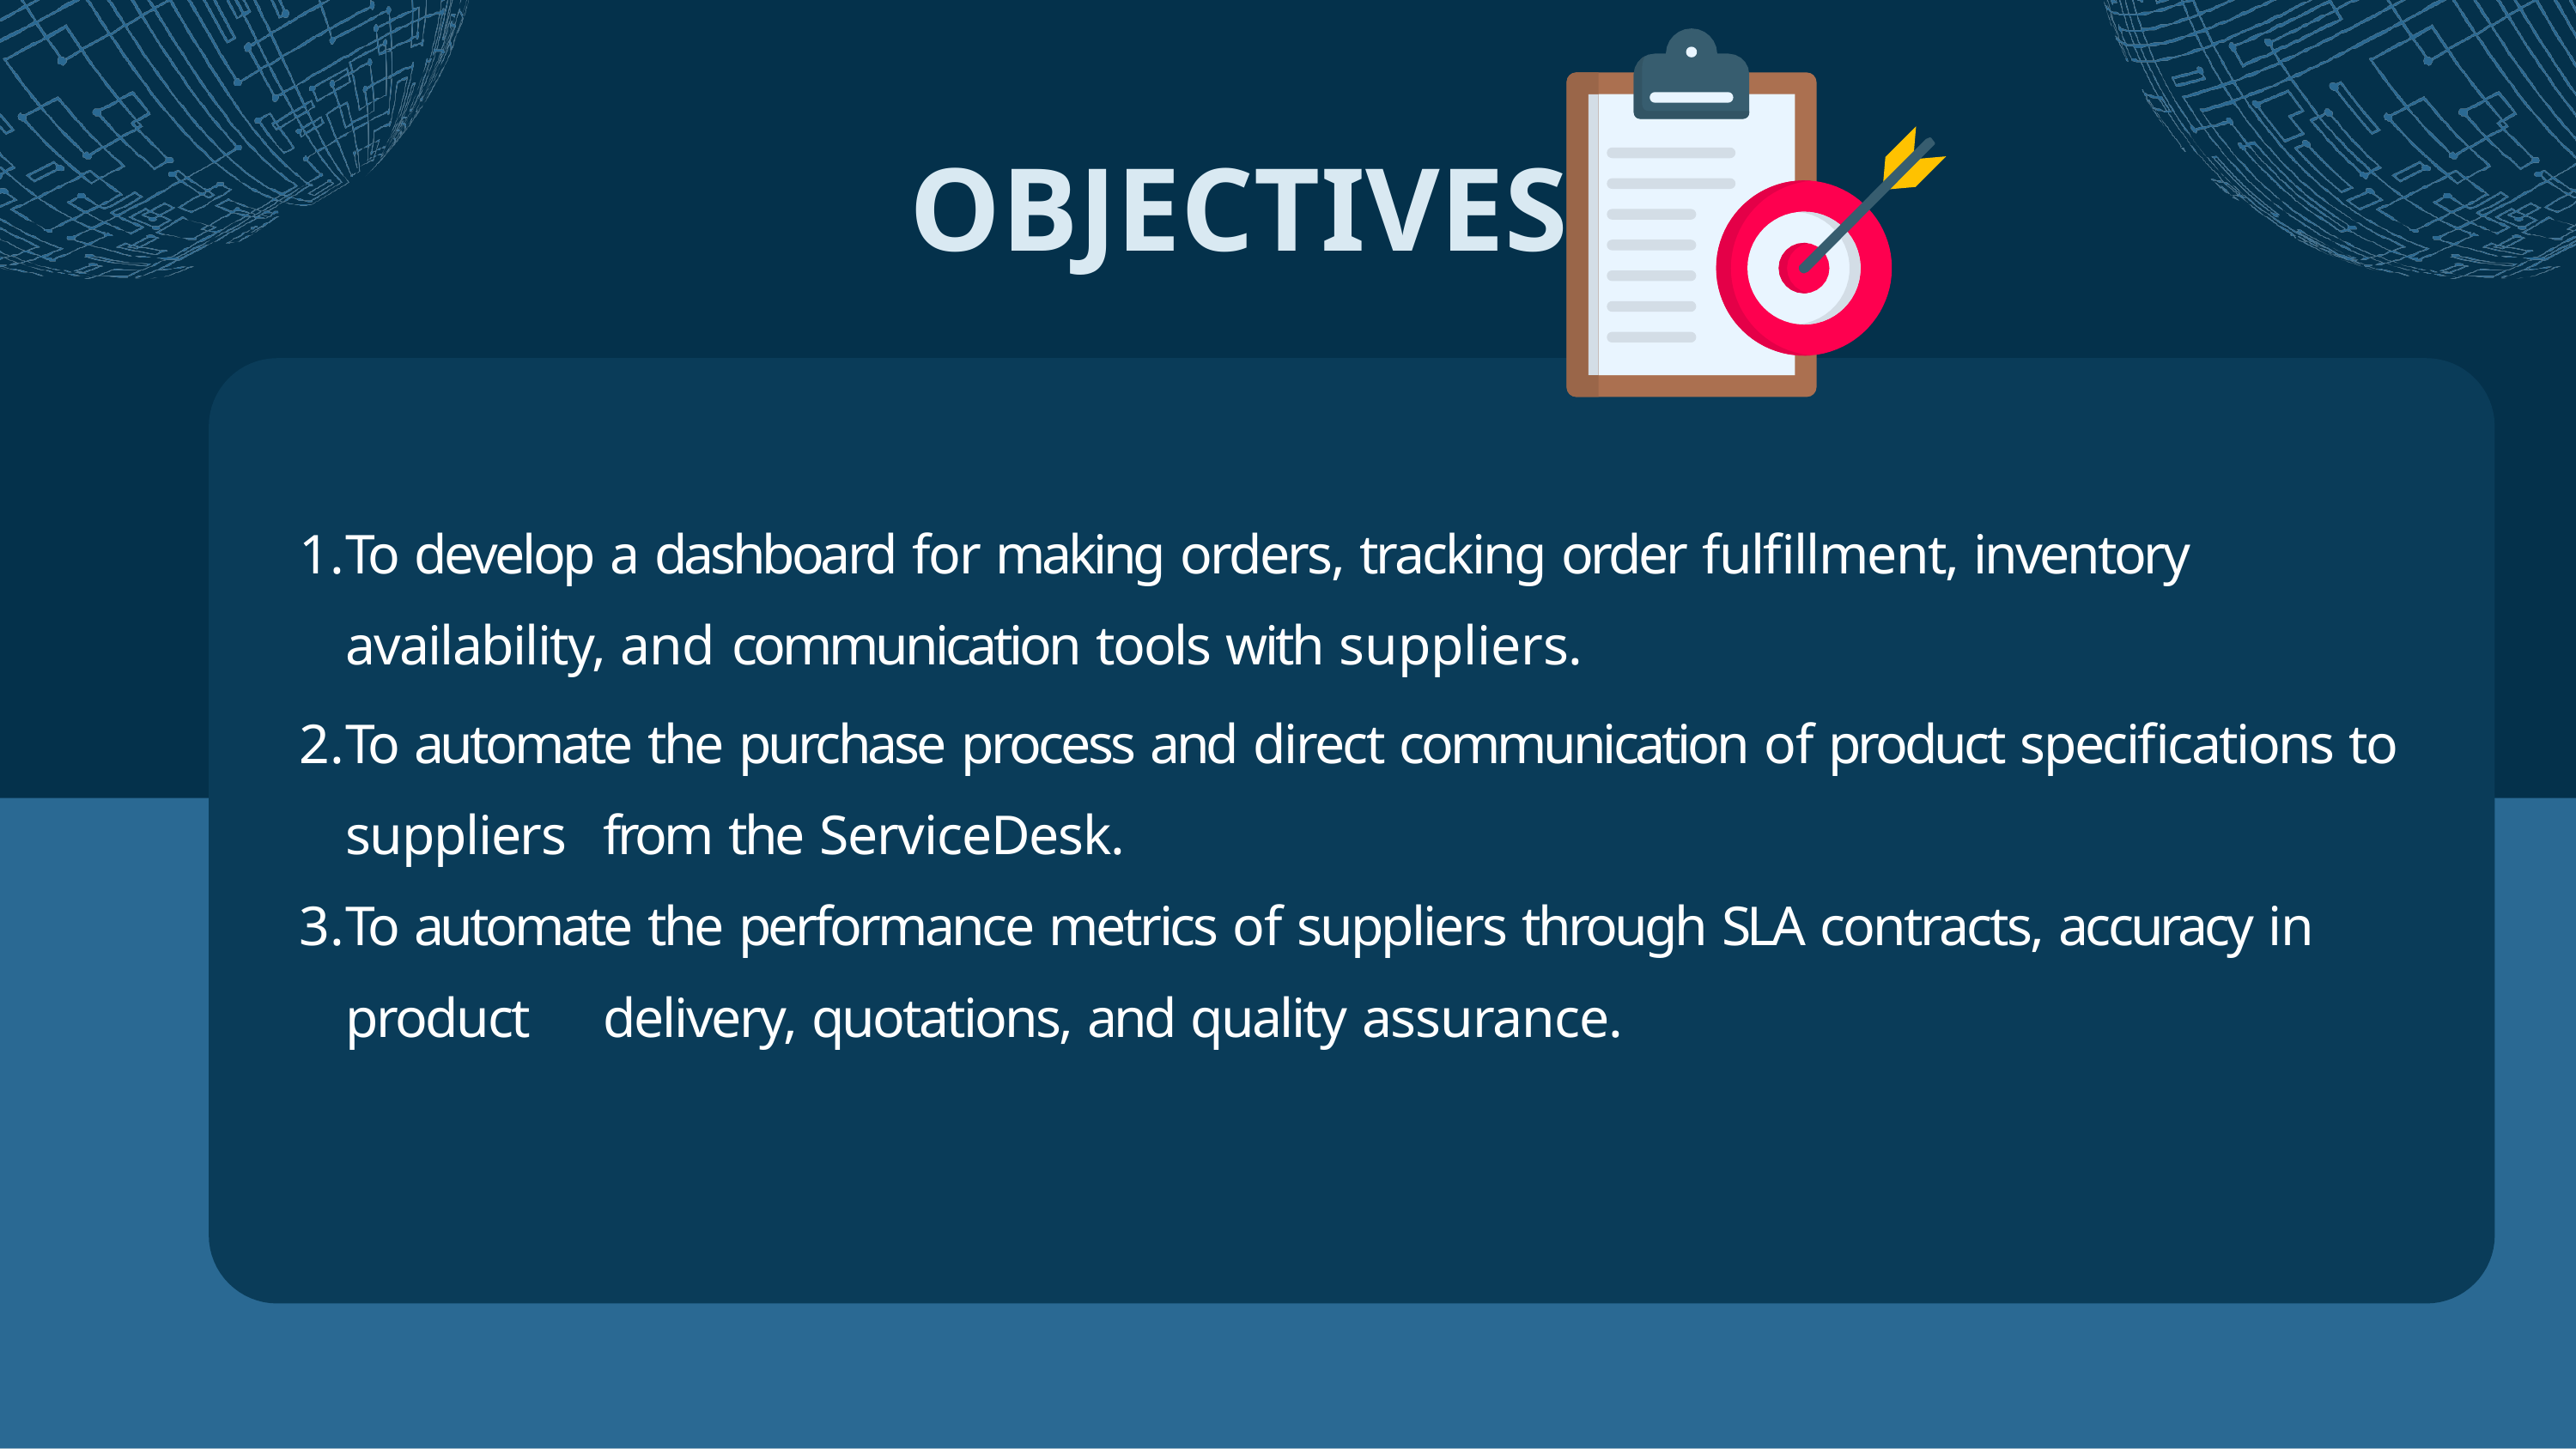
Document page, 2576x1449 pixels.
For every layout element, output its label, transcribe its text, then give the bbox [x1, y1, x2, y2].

text_box [1636, 28, 1747, 66]
picture [2104, 0, 2576, 279]
text_box [0, 358, 2576, 1449]
text_box [1843, 126, 1947, 347]
picture [0, 0, 469, 279]
title OBJECTIVES [47, 66, 1843, 379]
text_box To develop a dashboard for making orders, tracking order fulfillment, inventory availability, and communication tools with suppliers. To automate the purchase process and direct communication of product specifications to suppliers from the ServiceDesk. To automate the performance metrics of suppliers through SLA contracts, accuracy in product delivery, quotations, and quality assurance. [297, 492, 2451, 1048]
